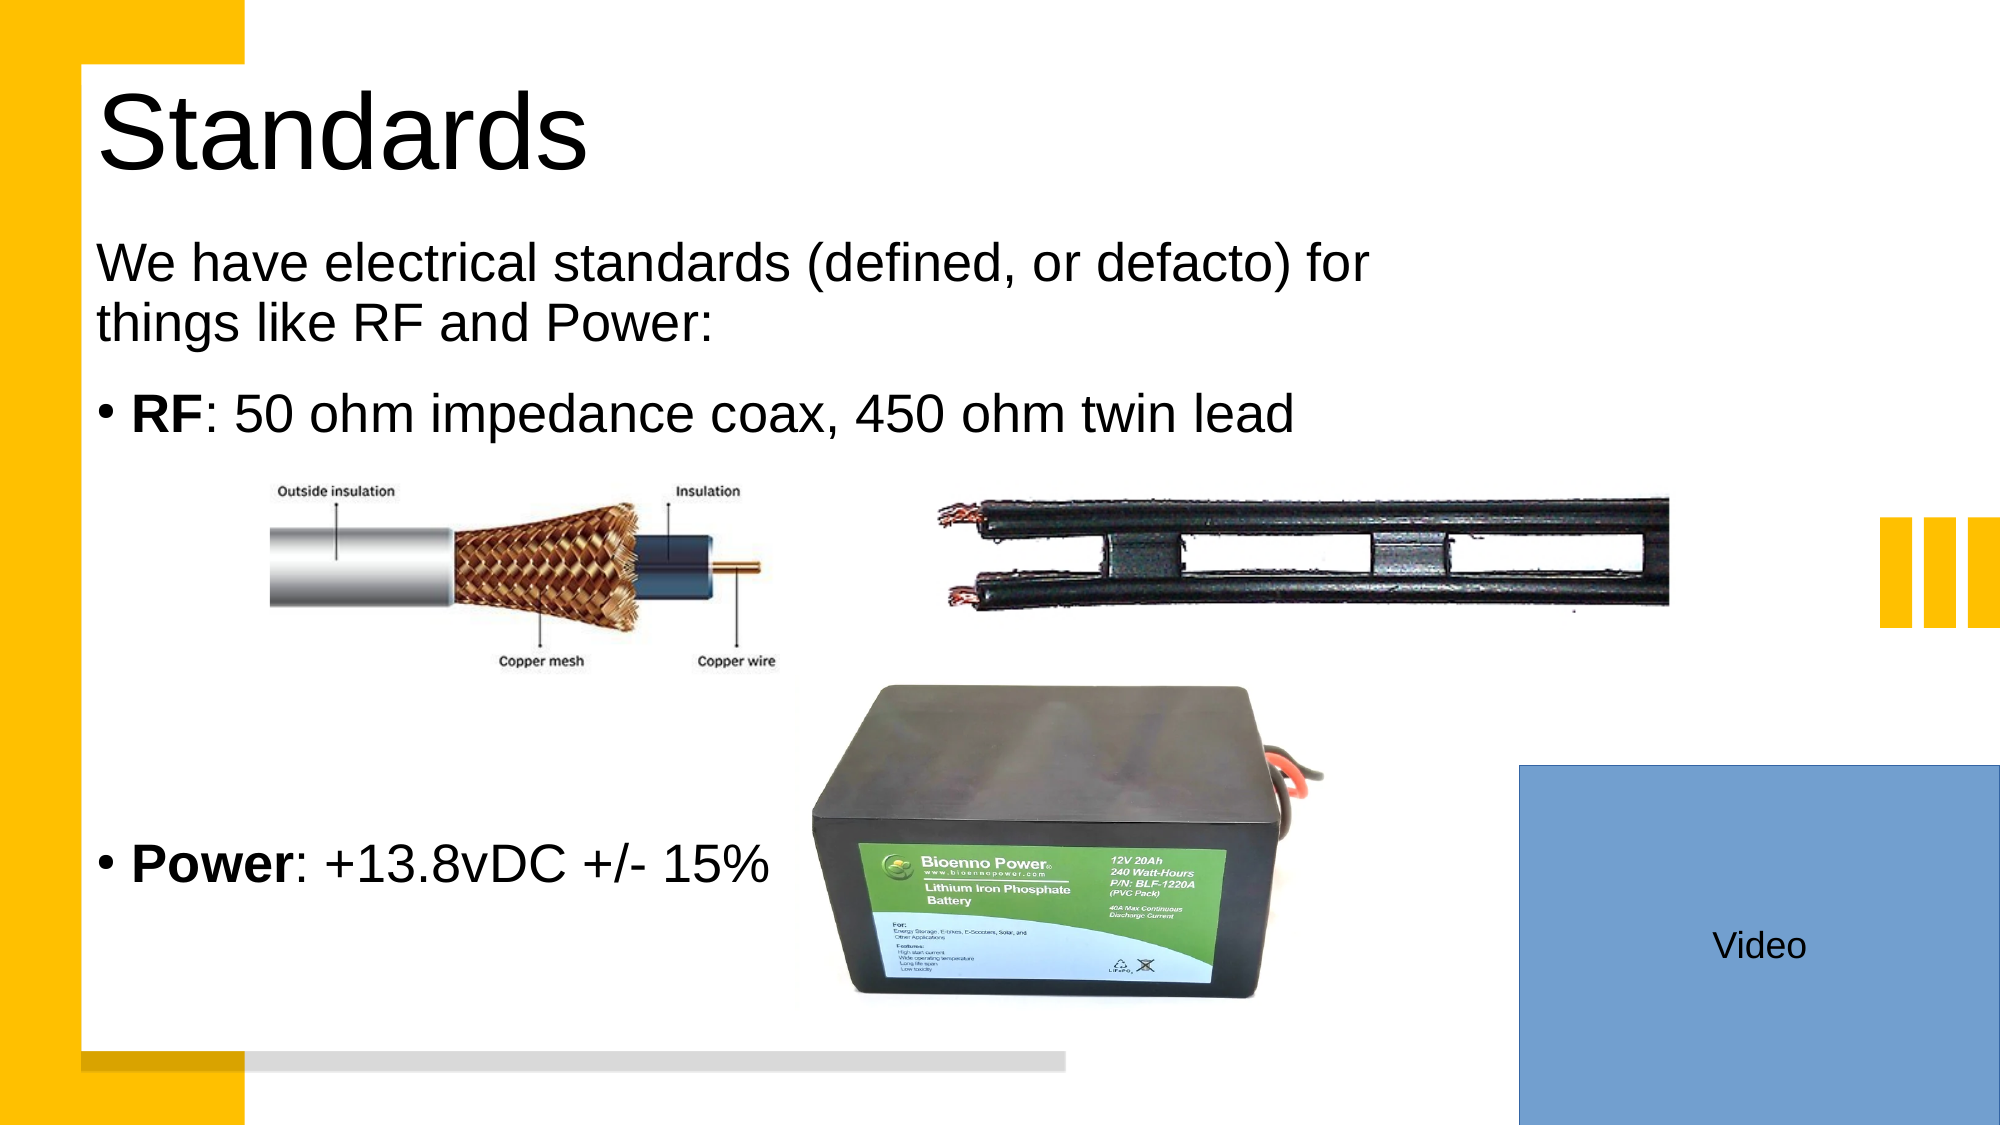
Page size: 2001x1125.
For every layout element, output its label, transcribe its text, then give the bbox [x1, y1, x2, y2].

picture [900, 465, 1682, 631]
text_box [0, 0, 2000, 1125]
text_box We have electrical standards (defined, or defacto) for things like RF and Power: RF: 50 ohm impedance coax, 450 ohm twin lead Power: +13.8vDC +/- 15% [81, 224, 1516, 1036]
picture [795, 675, 1335, 1011]
text_box Video [1519, 765, 2000, 1125]
picture [269, 464, 781, 689]
text_box Standards [81, 64, 1921, 201]
